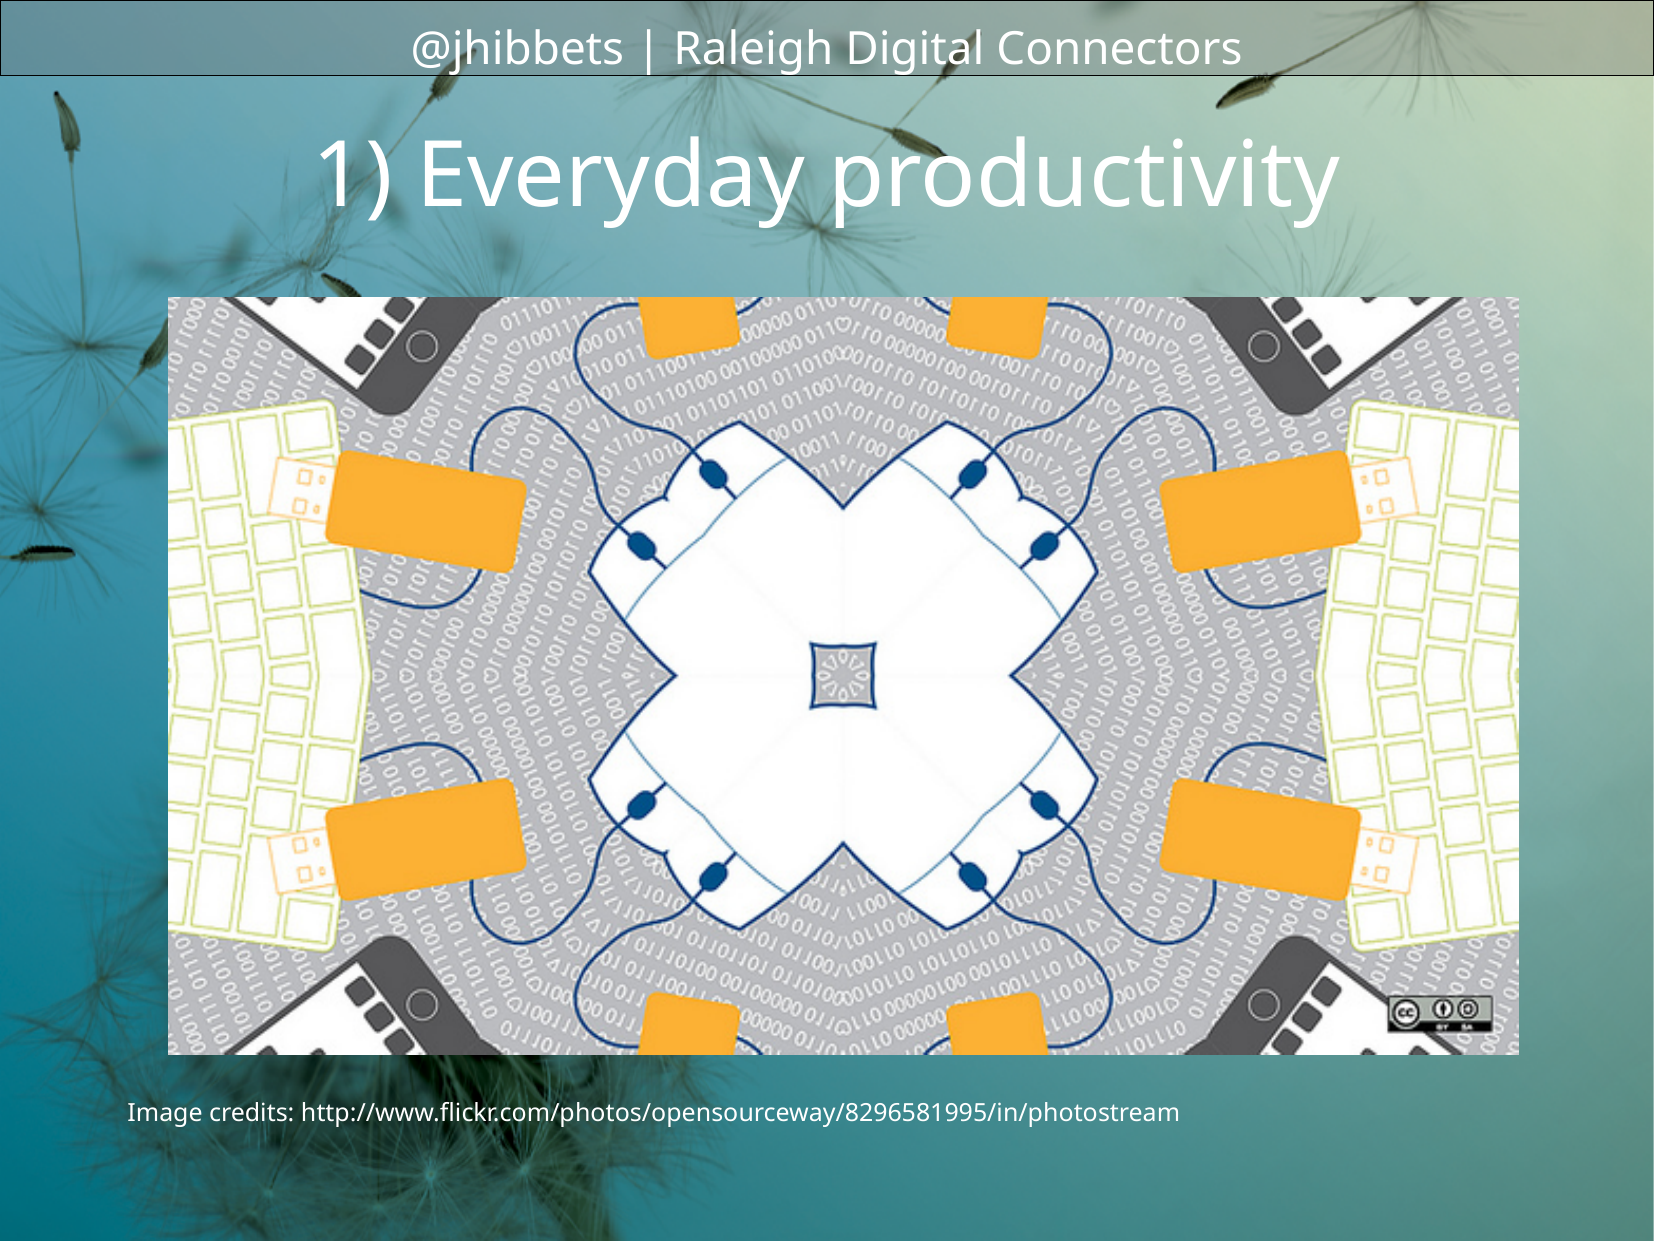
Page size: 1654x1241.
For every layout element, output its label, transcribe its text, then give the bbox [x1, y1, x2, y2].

picture [0, 76, 1654, 1241]
title 1) Everyday productivity [82, 67, 1571, 275]
text_box Image credits: http://www.flickr.com/photos/opensourceway/8296581995/in/photostream [112, 1087, 1211, 1131]
